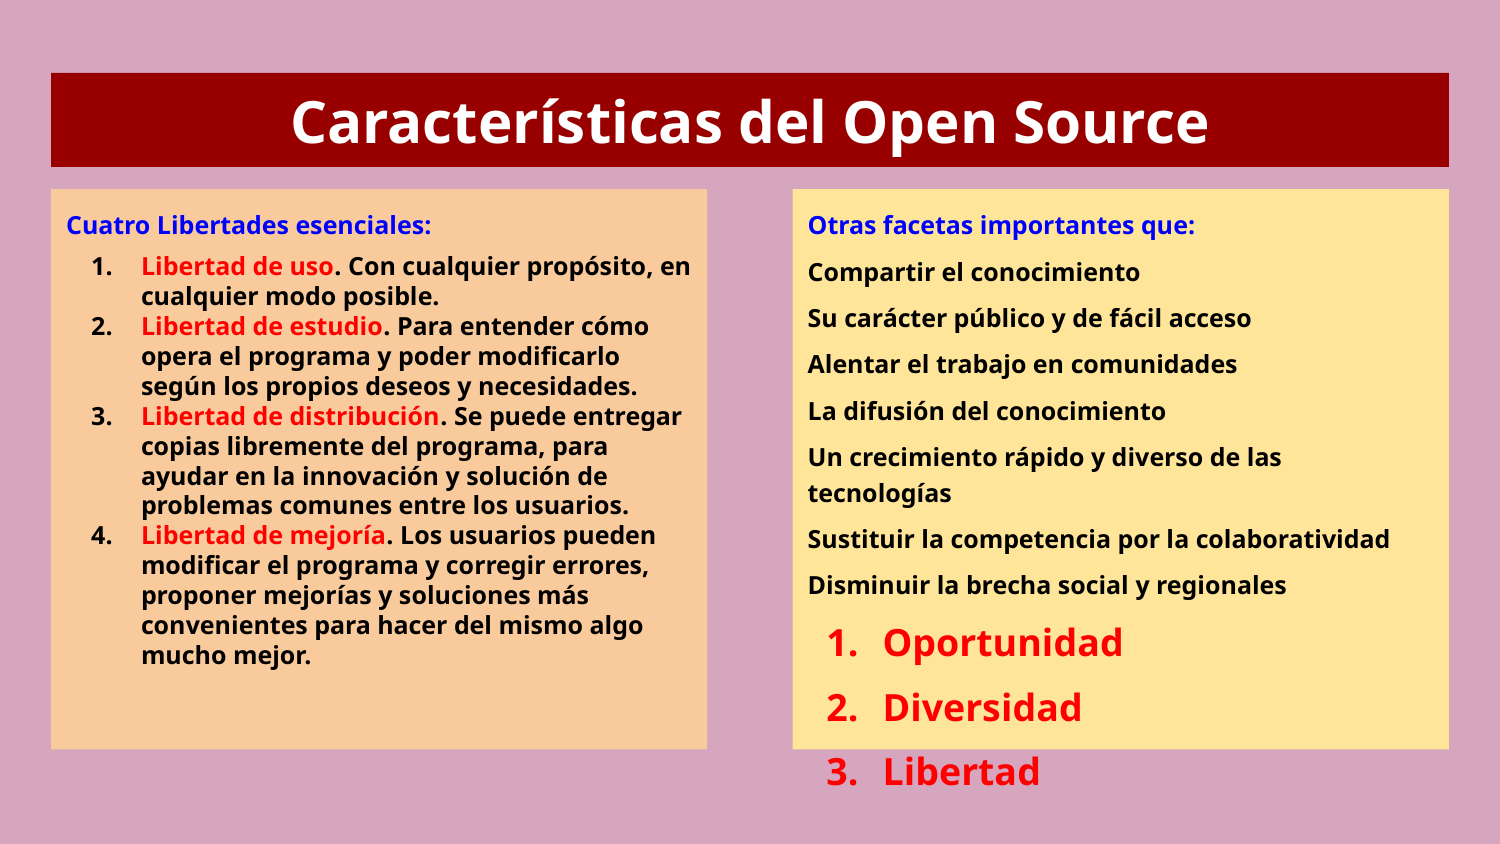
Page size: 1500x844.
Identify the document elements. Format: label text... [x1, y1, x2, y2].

list Otras facetas importantes que: Compartir el conocimiento Su carácter público y de fácil acceso Alentar el trabajo en comunidades La difusión del conocimiento Un crecimiento rápido y diverso de las tecnologías Sustituir la competencia por la colaboratividad Disminuir la brecha social y regionales Oportunidad Diversidad Libertad [792, 189, 1449, 750]
title Características del Open Source [51, 72, 1449, 167]
list Cuatro Libertades esenciales: Libertad de uso. Con cualquier propósito, en cualquier modo posible. Libertad de estudio. Para entender cómo opera el programa y poder modificarlo según los propios deseos y necesidades. Libertad de distribución. Se puede entregar copias libremente del programa, para ayudar en la innovación y solución de problemas comunes entre los usuarios. Libertad de mejoría. Los usuarios pueden modificar el programa y corregir errores, proponer mejorías y soluciones más convenientes para hacer del mismo algo mucho mejor. [51, 189, 708, 750]
